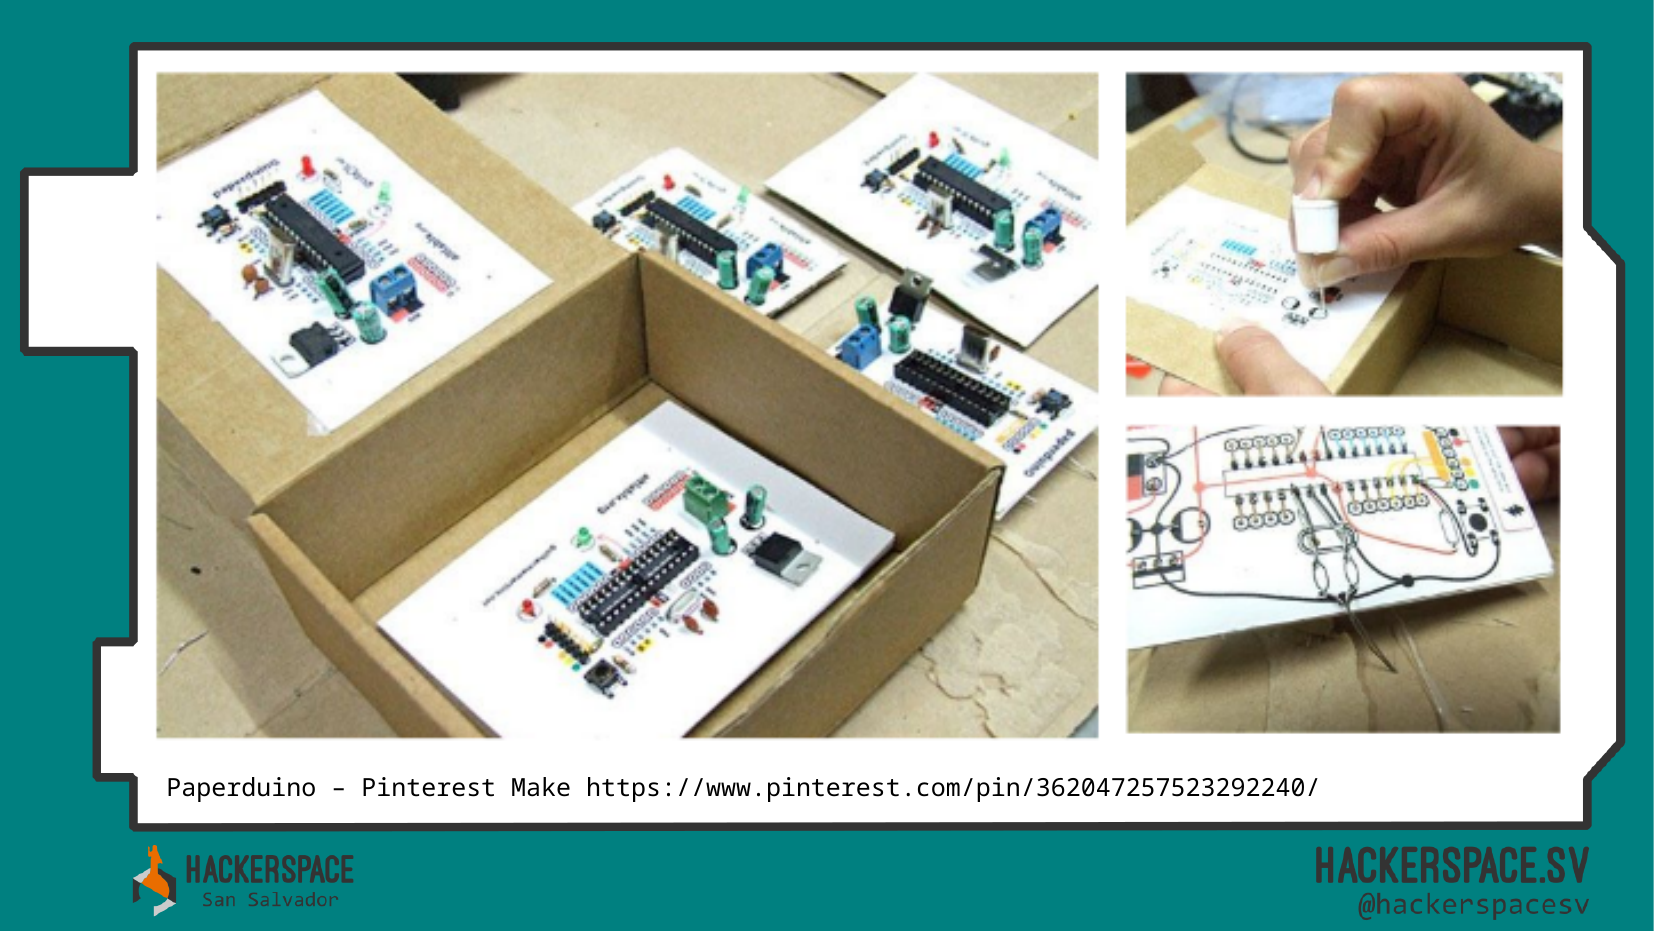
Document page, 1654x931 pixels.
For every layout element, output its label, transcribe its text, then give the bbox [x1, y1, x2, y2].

picture [0, 0, 1654, 931]
text_box Paperduino – Pinterest Make https://www.pinterest.com/pin/362047257523292240/ [151, 761, 1241, 802]
